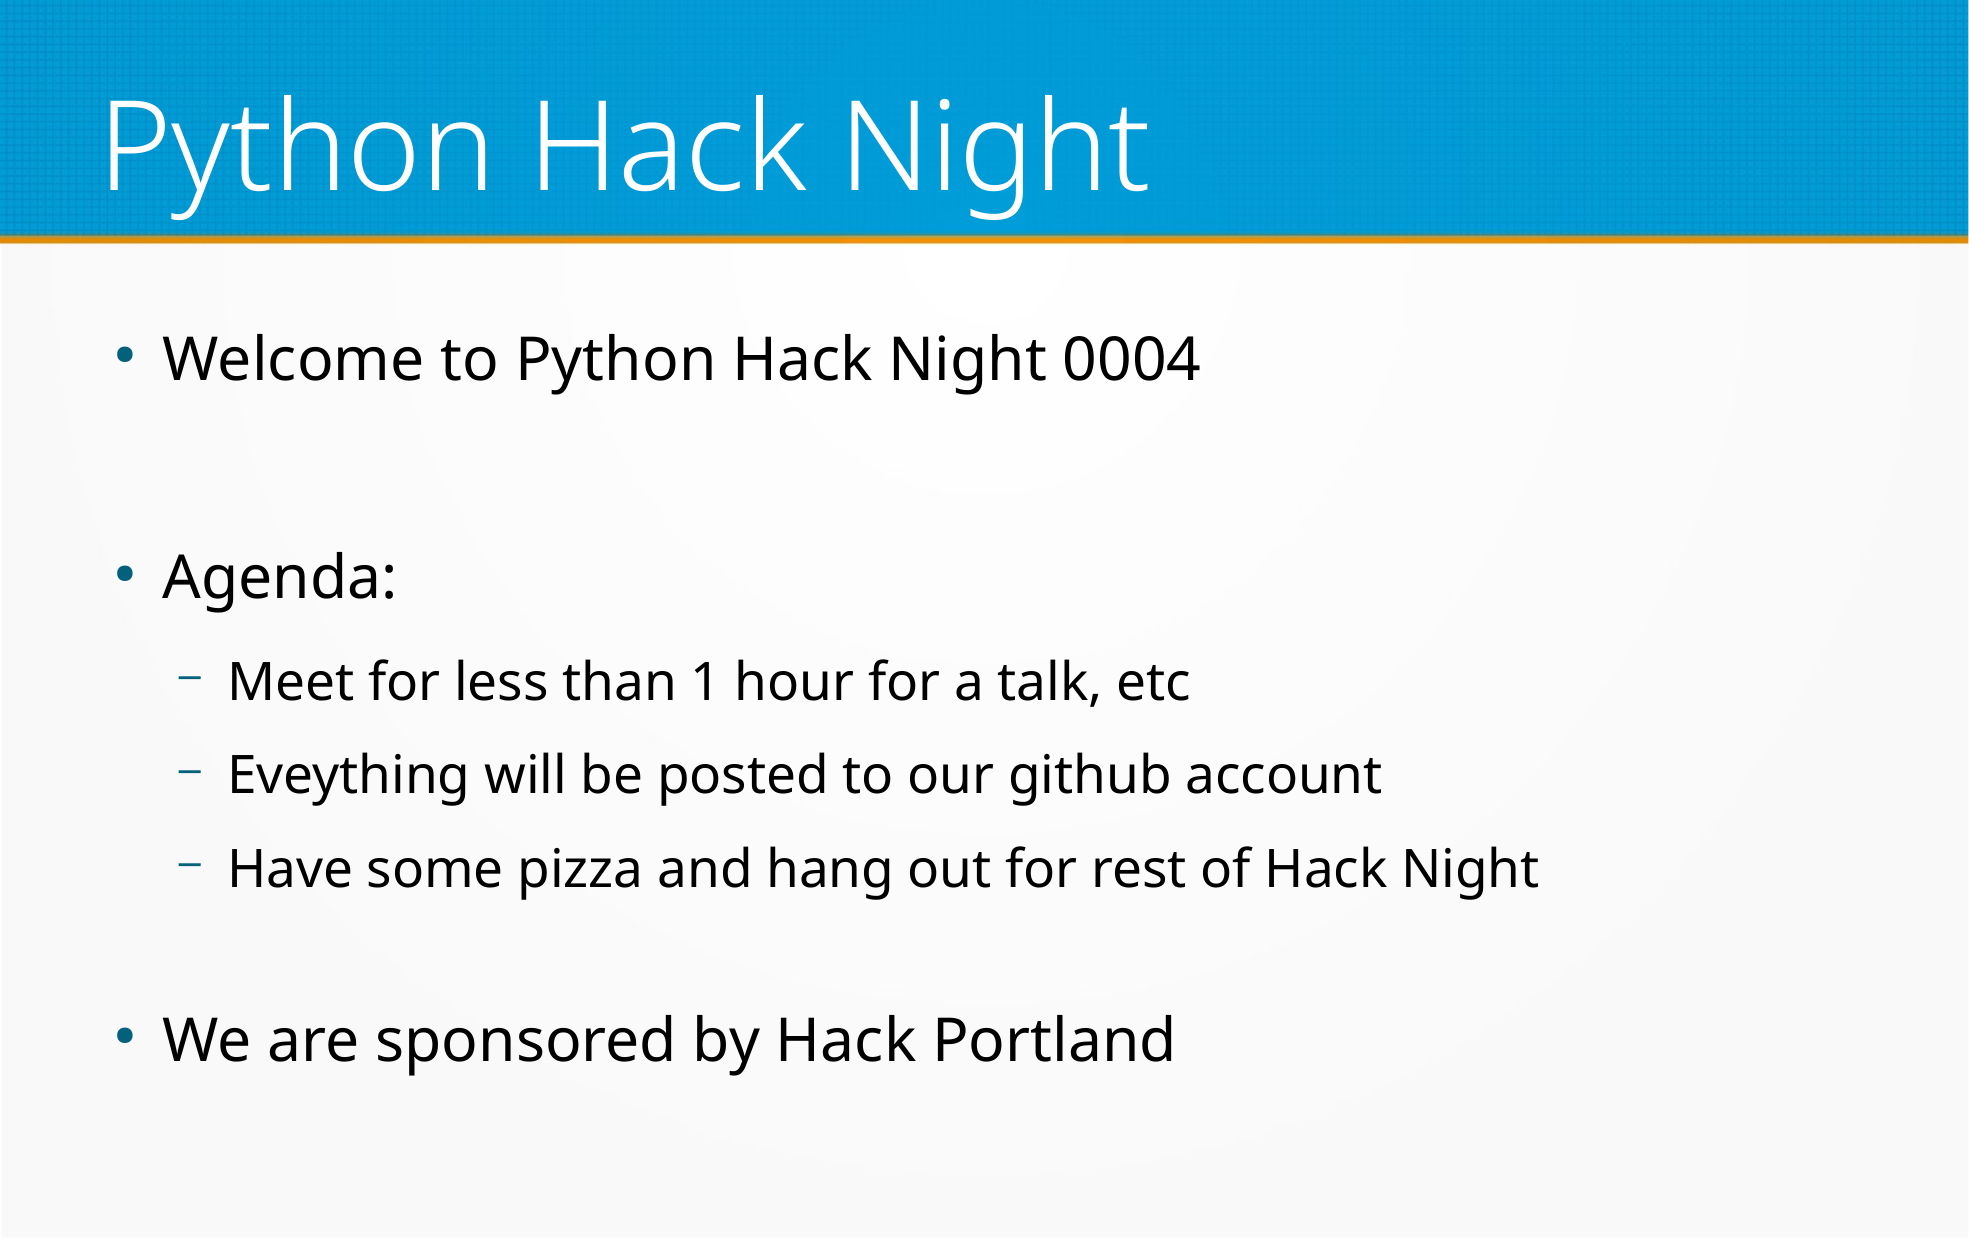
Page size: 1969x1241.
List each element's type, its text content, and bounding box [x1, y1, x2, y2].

title Python Hack Night [98, 19, 1870, 227]
picture [0, 233, 1969, 1241]
list Welcome to Python Hack Night 0004 Agenda: Meet for less than 1 hour for a talk, etc Eveything will be posted to our github account Have some pizza and hang out for rest of Hack Night We are sponsored by Hack Portland [98, 315, 1861, 1081]
